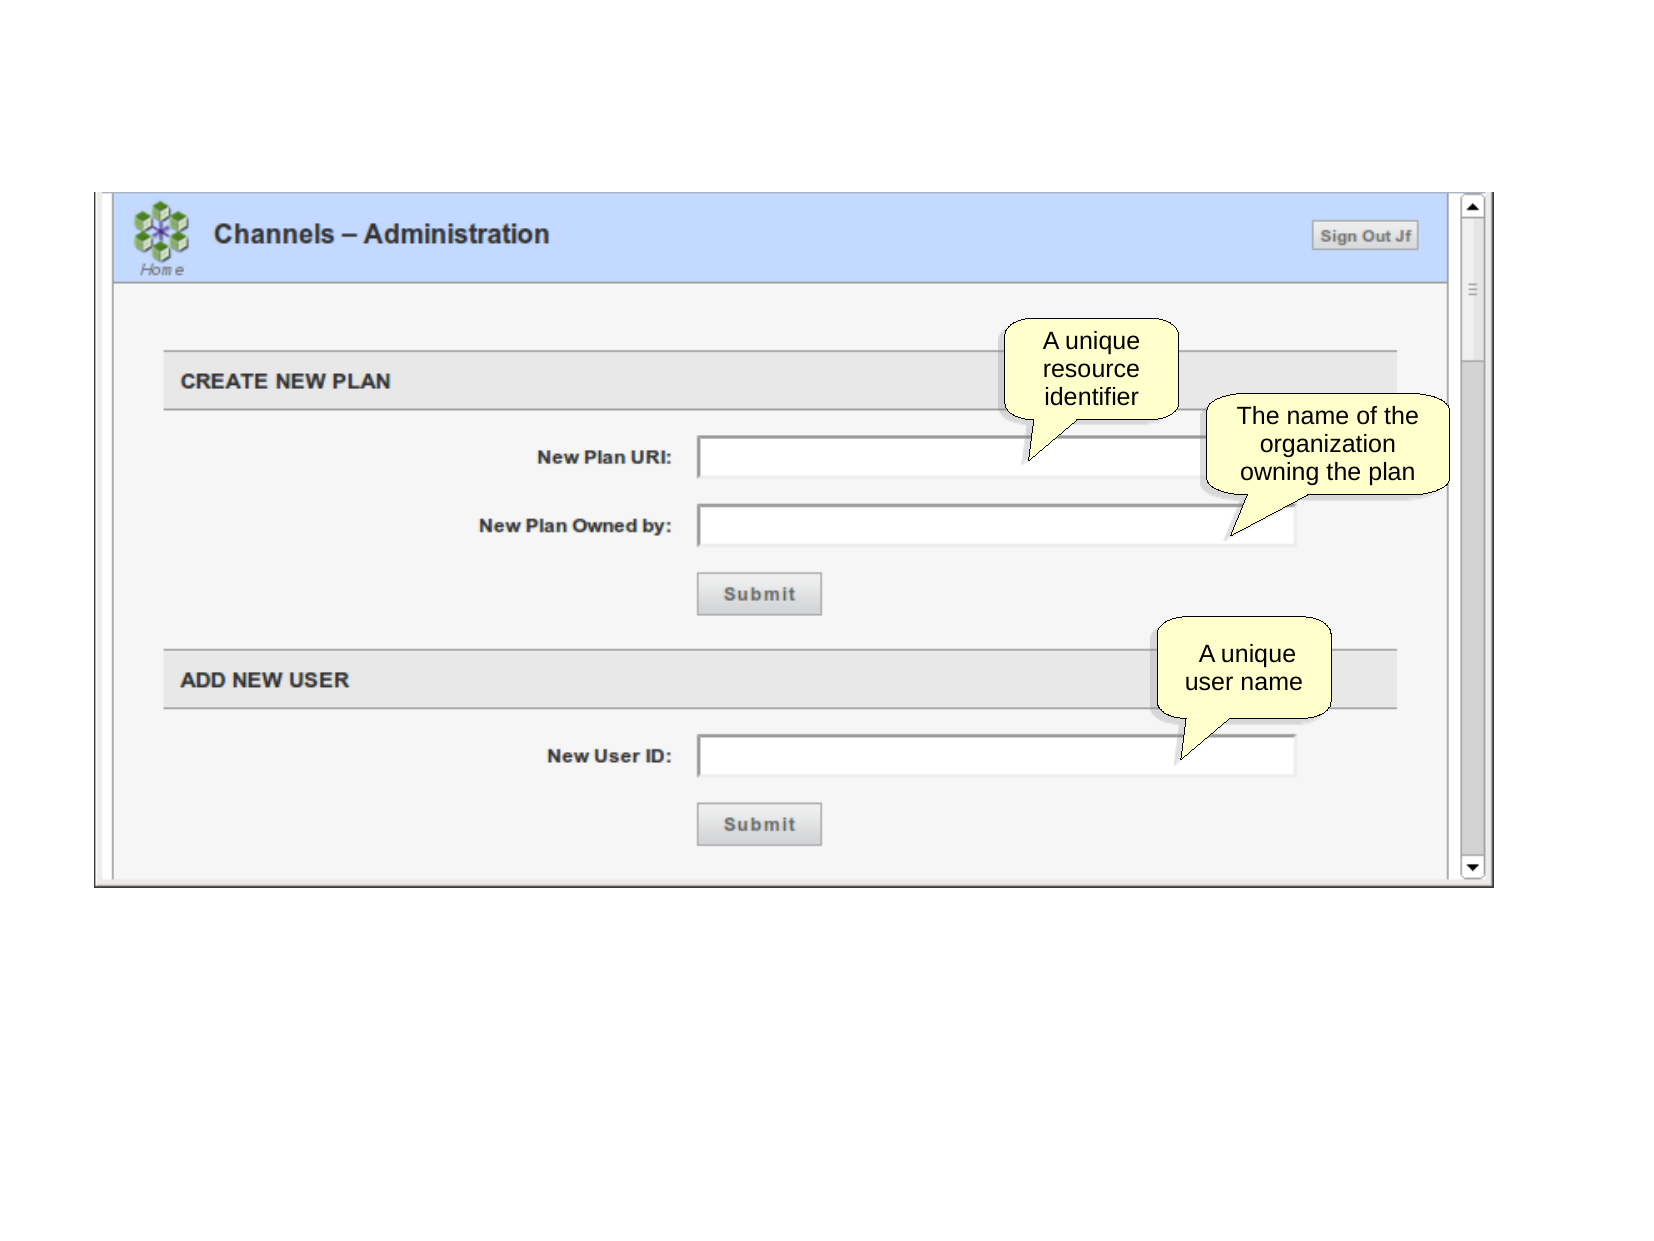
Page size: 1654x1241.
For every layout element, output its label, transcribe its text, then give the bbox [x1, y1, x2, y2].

picture [94, 192, 1494, 888]
text_box The name of the organization owning the plan [1206, 393, 1450, 536]
text_box A unique user name [1157, 616, 1332, 760]
text_box A unique resource identifier [1004, 318, 1179, 461]
